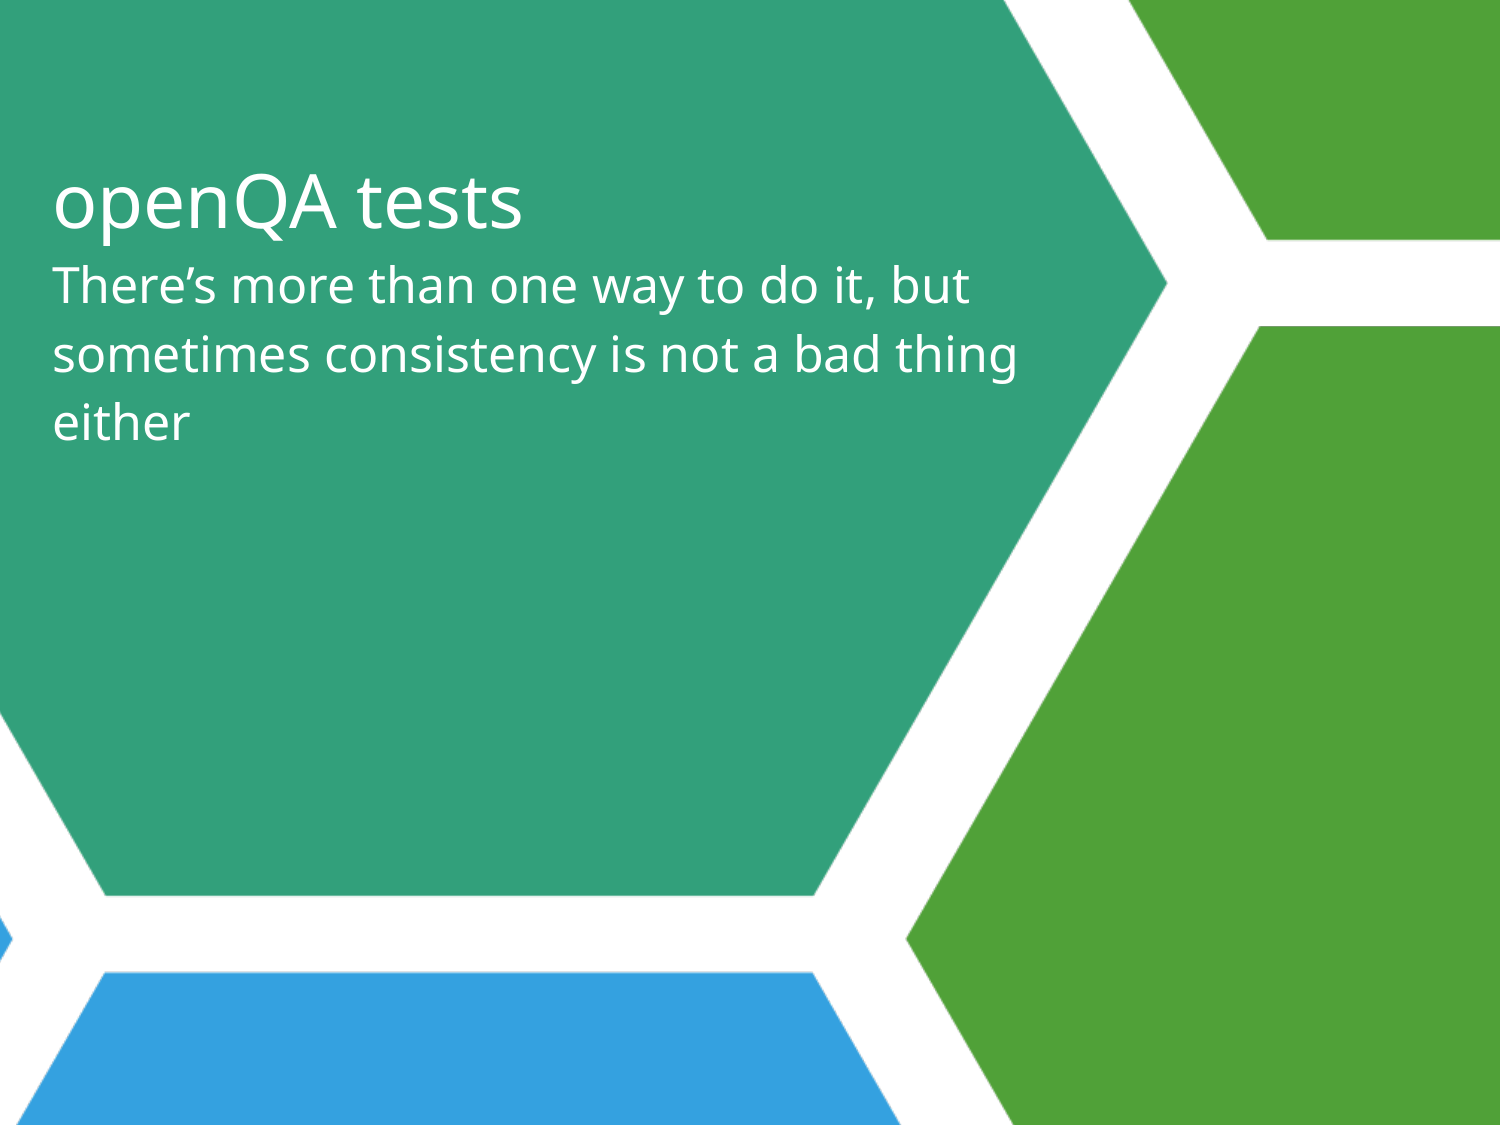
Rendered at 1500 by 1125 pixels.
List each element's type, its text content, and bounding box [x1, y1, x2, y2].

picture [0, 0, 1500, 1125]
title openQA tests There’s more than one way to do it, but sometimes consistency is not a bad thing either [52, 147, 1099, 432]
